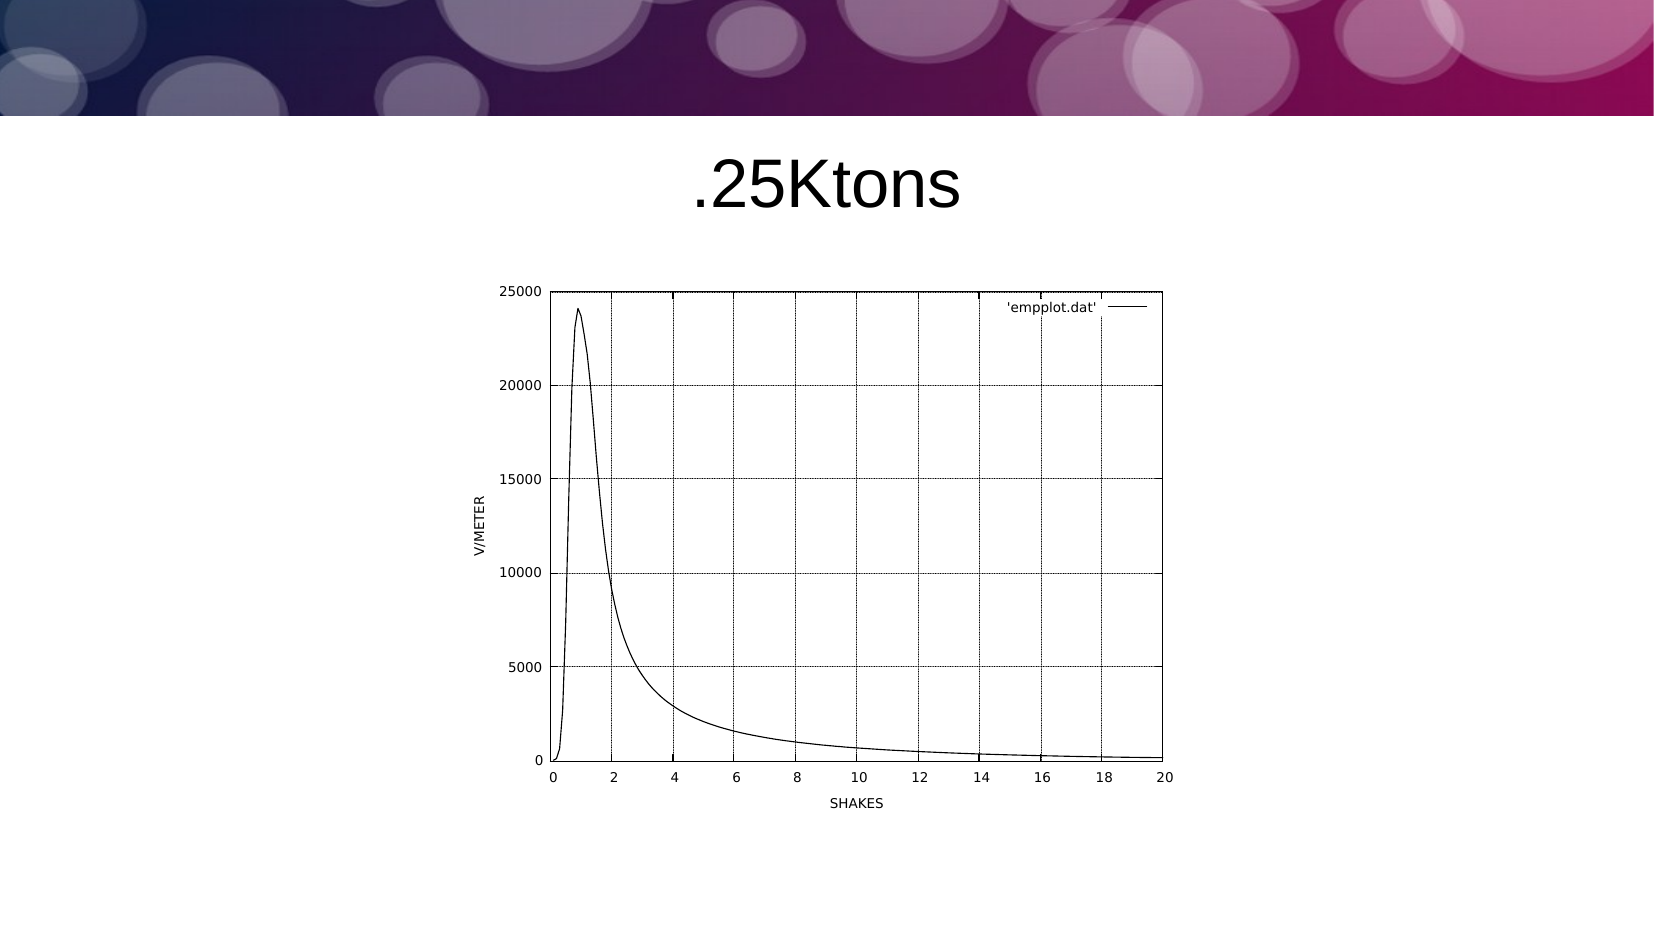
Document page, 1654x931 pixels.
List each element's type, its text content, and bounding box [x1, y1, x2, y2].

picture [0, 0, 1654, 116]
title .25Ktons [82, 119, 1571, 249]
picture [466, 274, 1187, 815]
